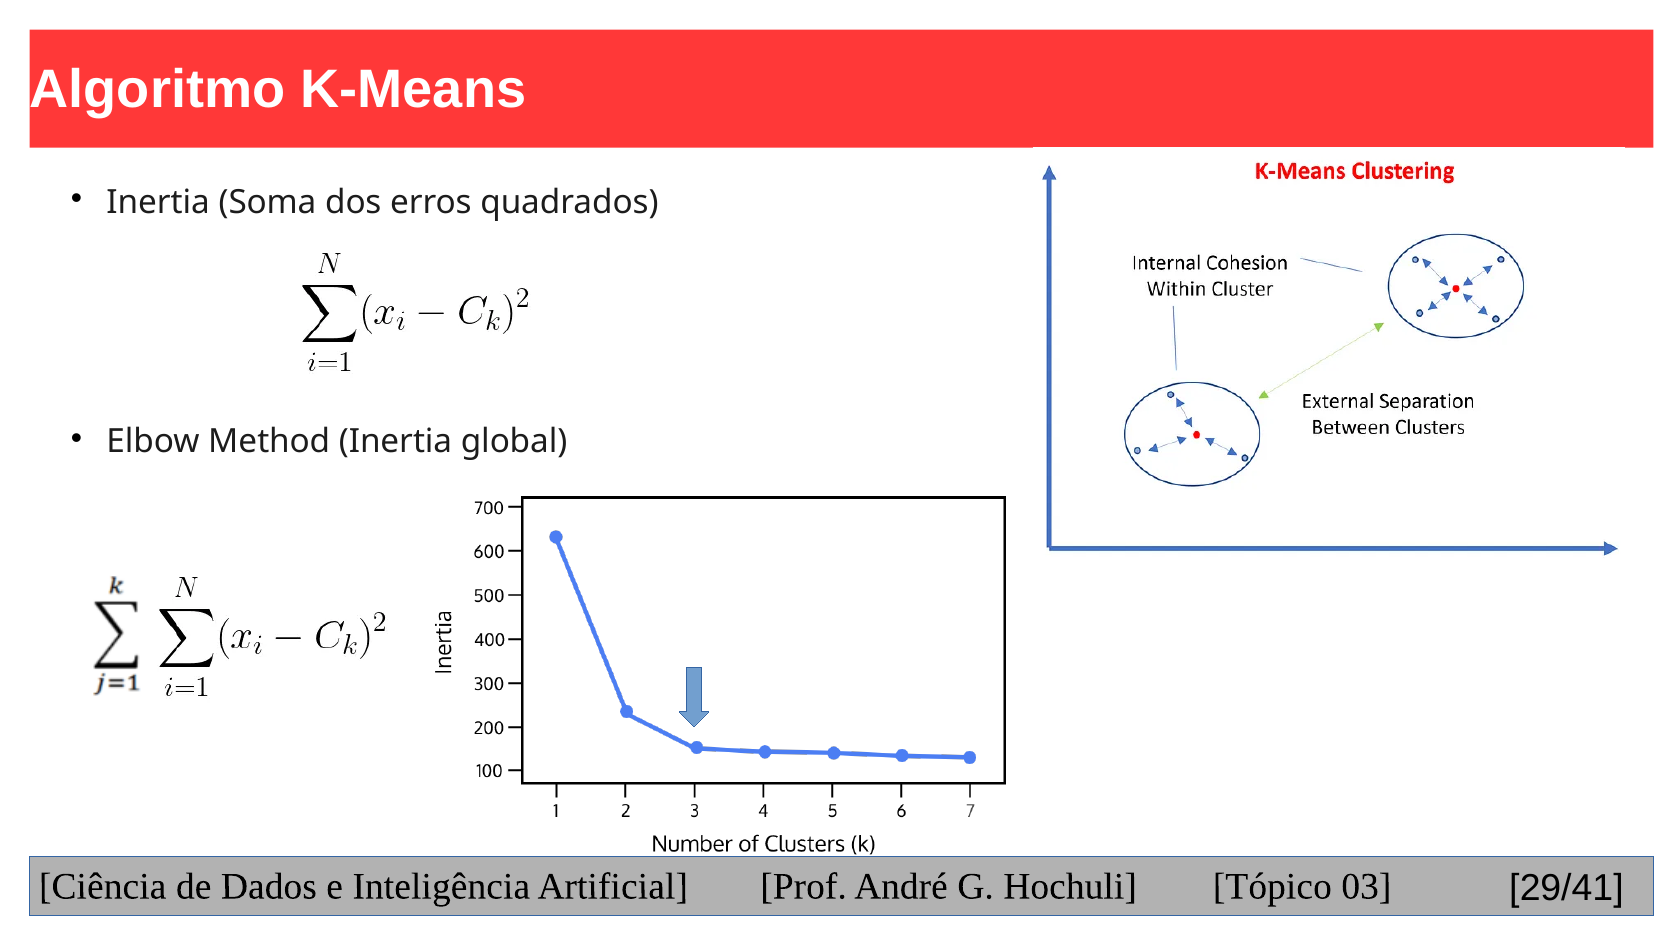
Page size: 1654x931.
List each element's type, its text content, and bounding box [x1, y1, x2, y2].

picture [1033, 147, 1625, 568]
text_box Inertia (Soma dos erros quadrados) Elbow Method (Inertia global) [56, 102, 1594, 931]
text_box [679, 667, 709, 727]
picture [265, 241, 554, 384]
picture [419, 472, 1022, 857]
picture [89, 565, 411, 709]
title Algoritmo K-Means [29, 29, 1654, 148]
